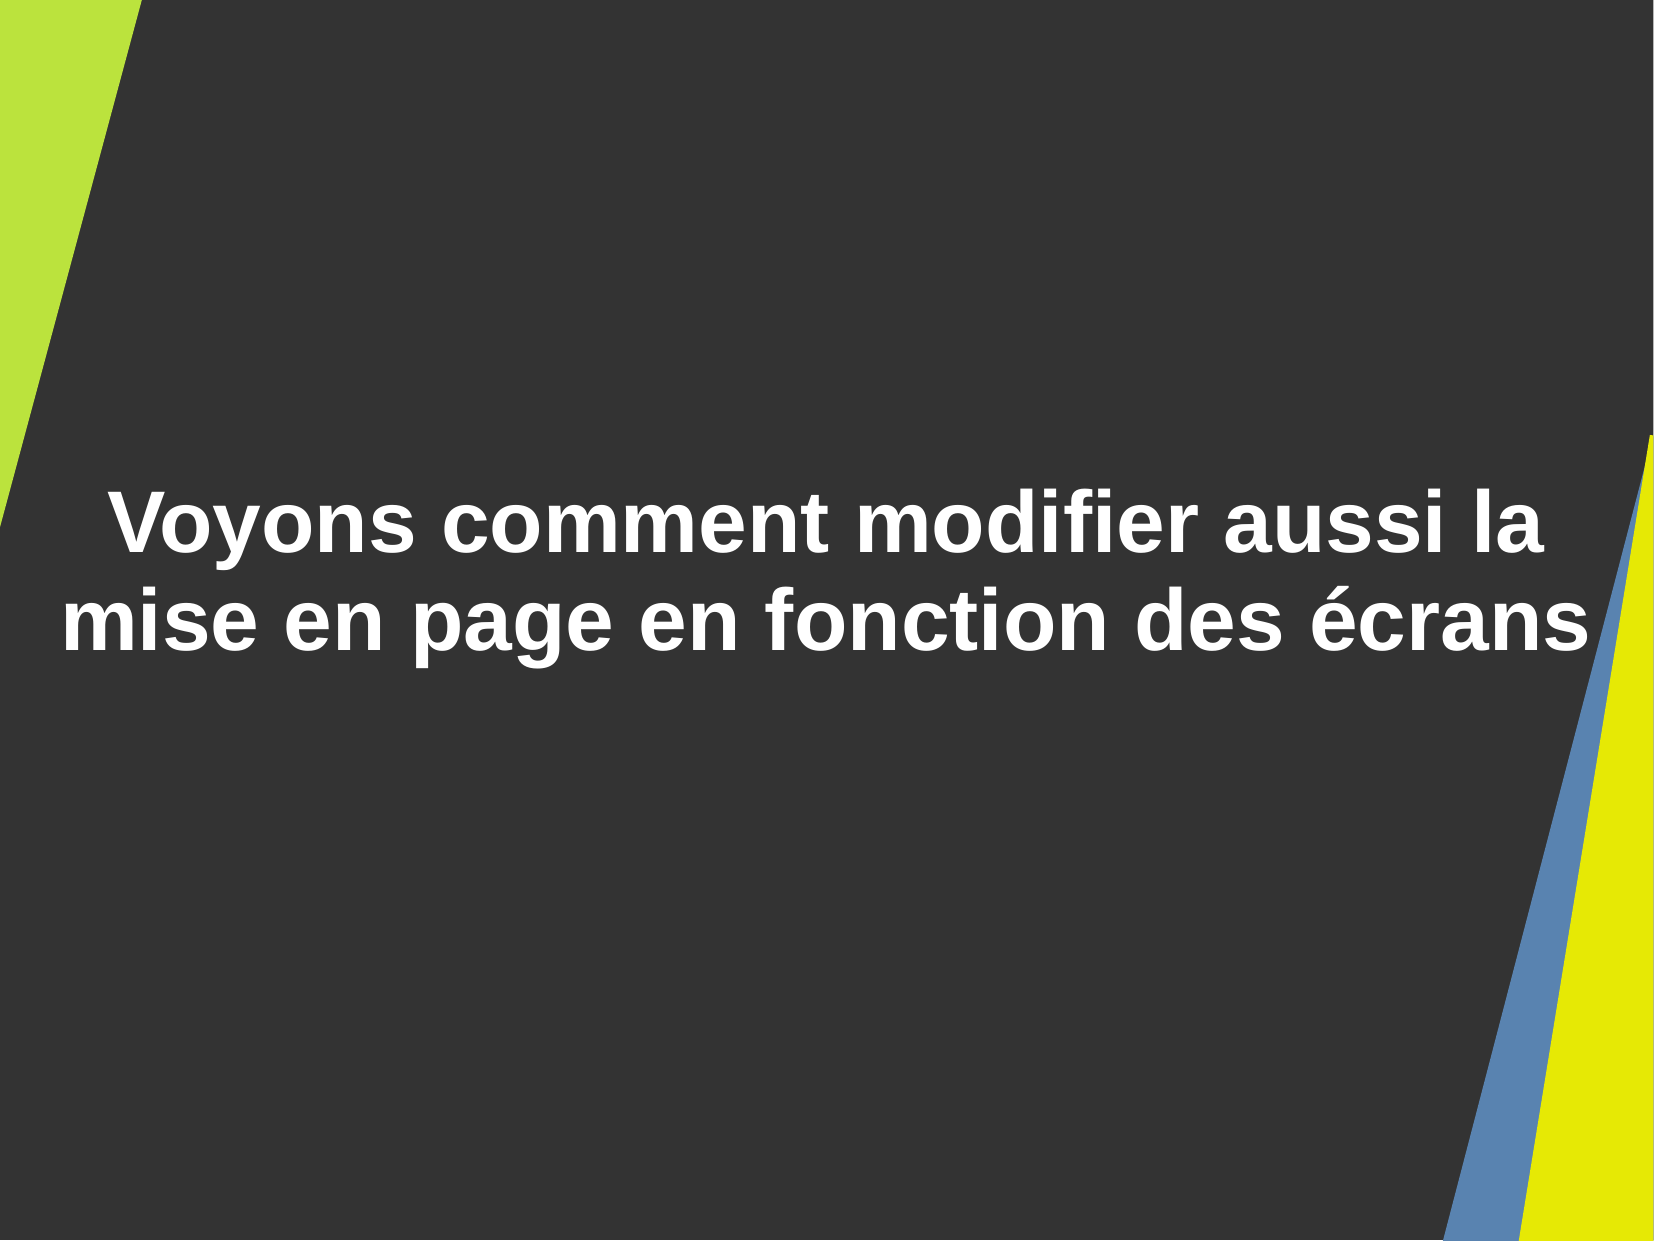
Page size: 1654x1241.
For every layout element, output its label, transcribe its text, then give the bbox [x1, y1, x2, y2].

title Voyons comment modifier aussi la mise en page en fonction des écrans [31, 473, 1622, 767]
text_box [1442, 434, 1654, 1241]
text_box [0, 0, 142, 528]
